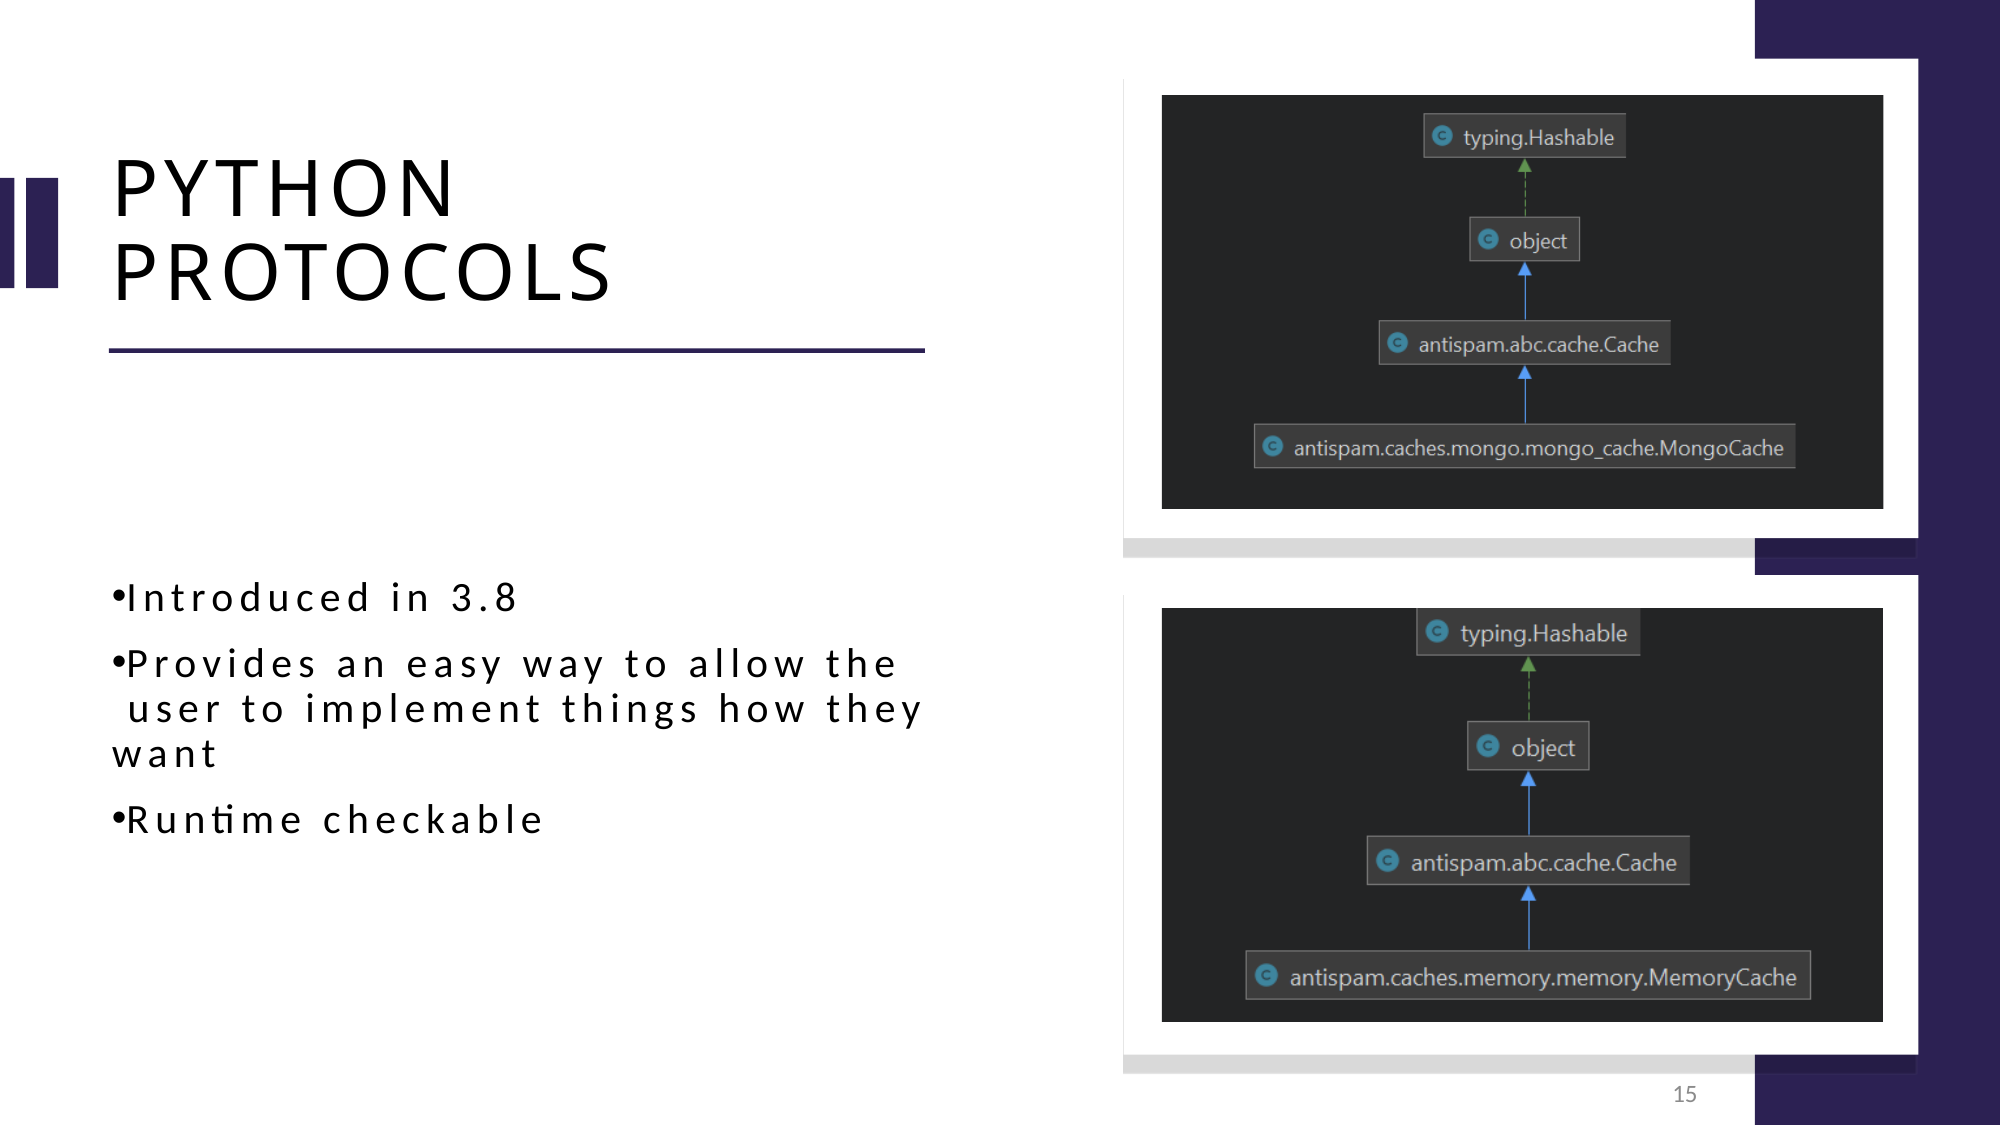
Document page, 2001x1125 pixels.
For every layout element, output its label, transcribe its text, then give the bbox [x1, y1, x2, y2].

list Introduced in 3.8 Provides an easy way to allow the user to implement things how they want Runtime checkable [96, 382, 963, 1036]
title Python protocols [96, 140, 963, 326]
text_box [0, 0, 2000, 1125]
picture [1161, 608, 1883, 1022]
picture [1161, 95, 1884, 509]
slide_number <number> [1539, 1065, 1713, 1125]
